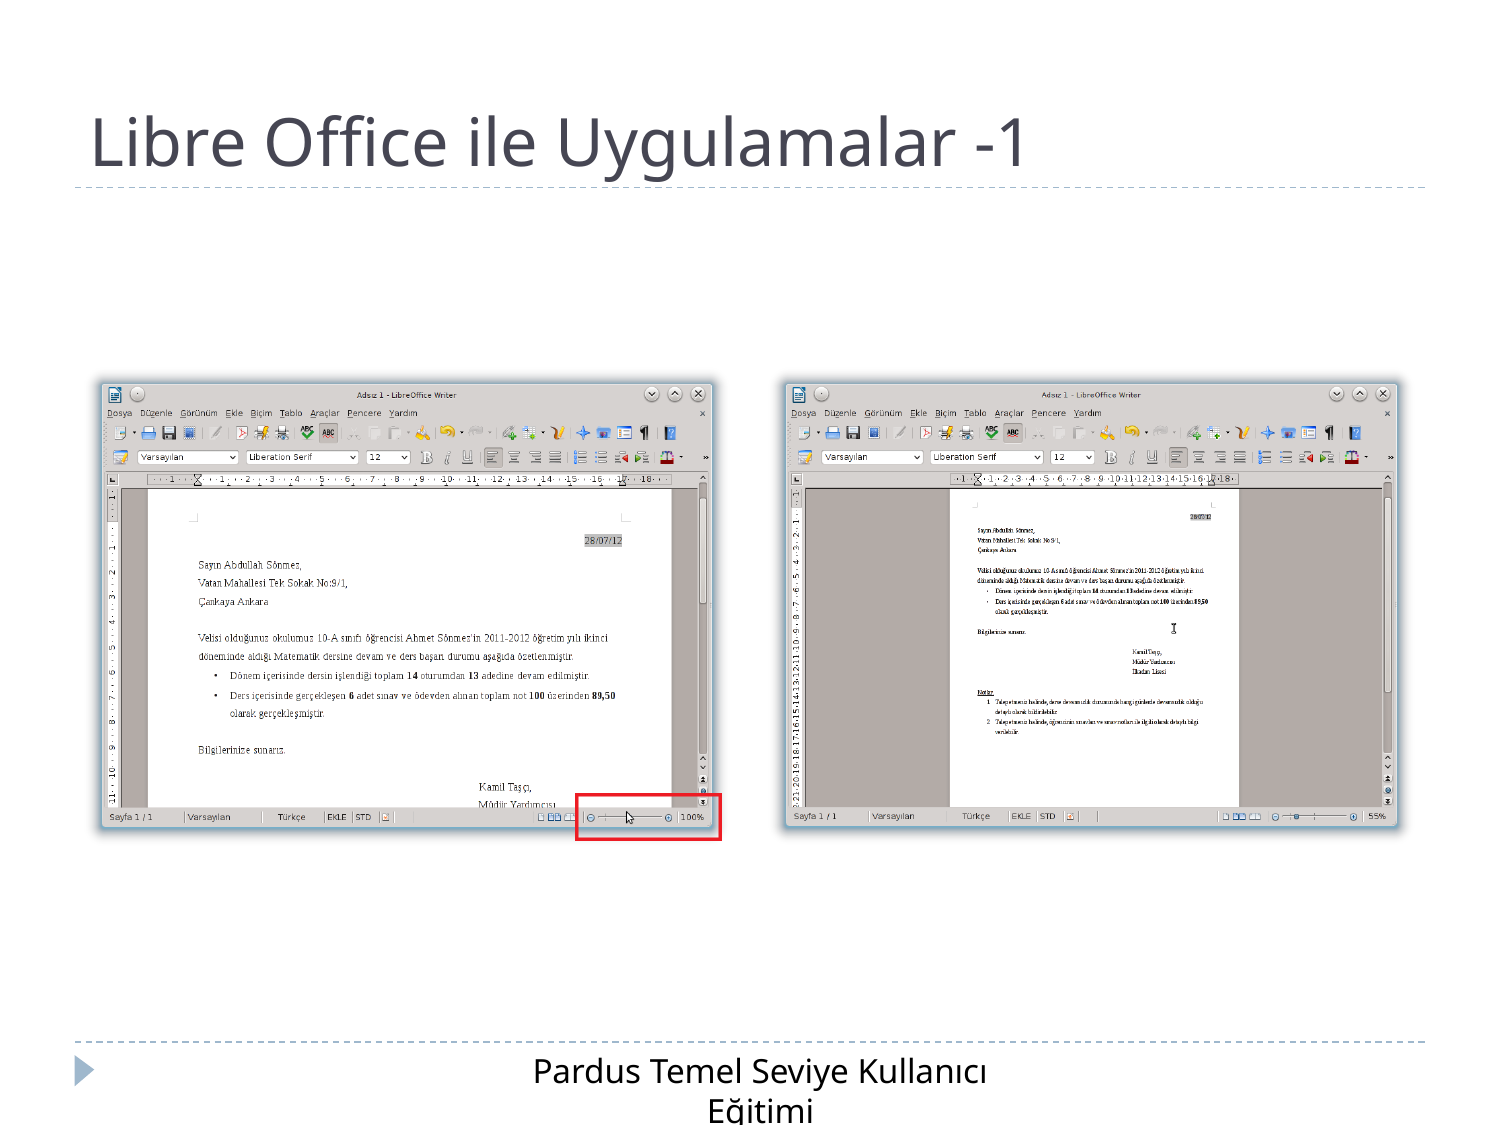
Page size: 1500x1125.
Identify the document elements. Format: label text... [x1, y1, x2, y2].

picture [75, 357, 738, 853]
picture [759, 357, 1423, 852]
title Libre Office ile Uygulamalar -1 [75, 37, 1425, 188]
